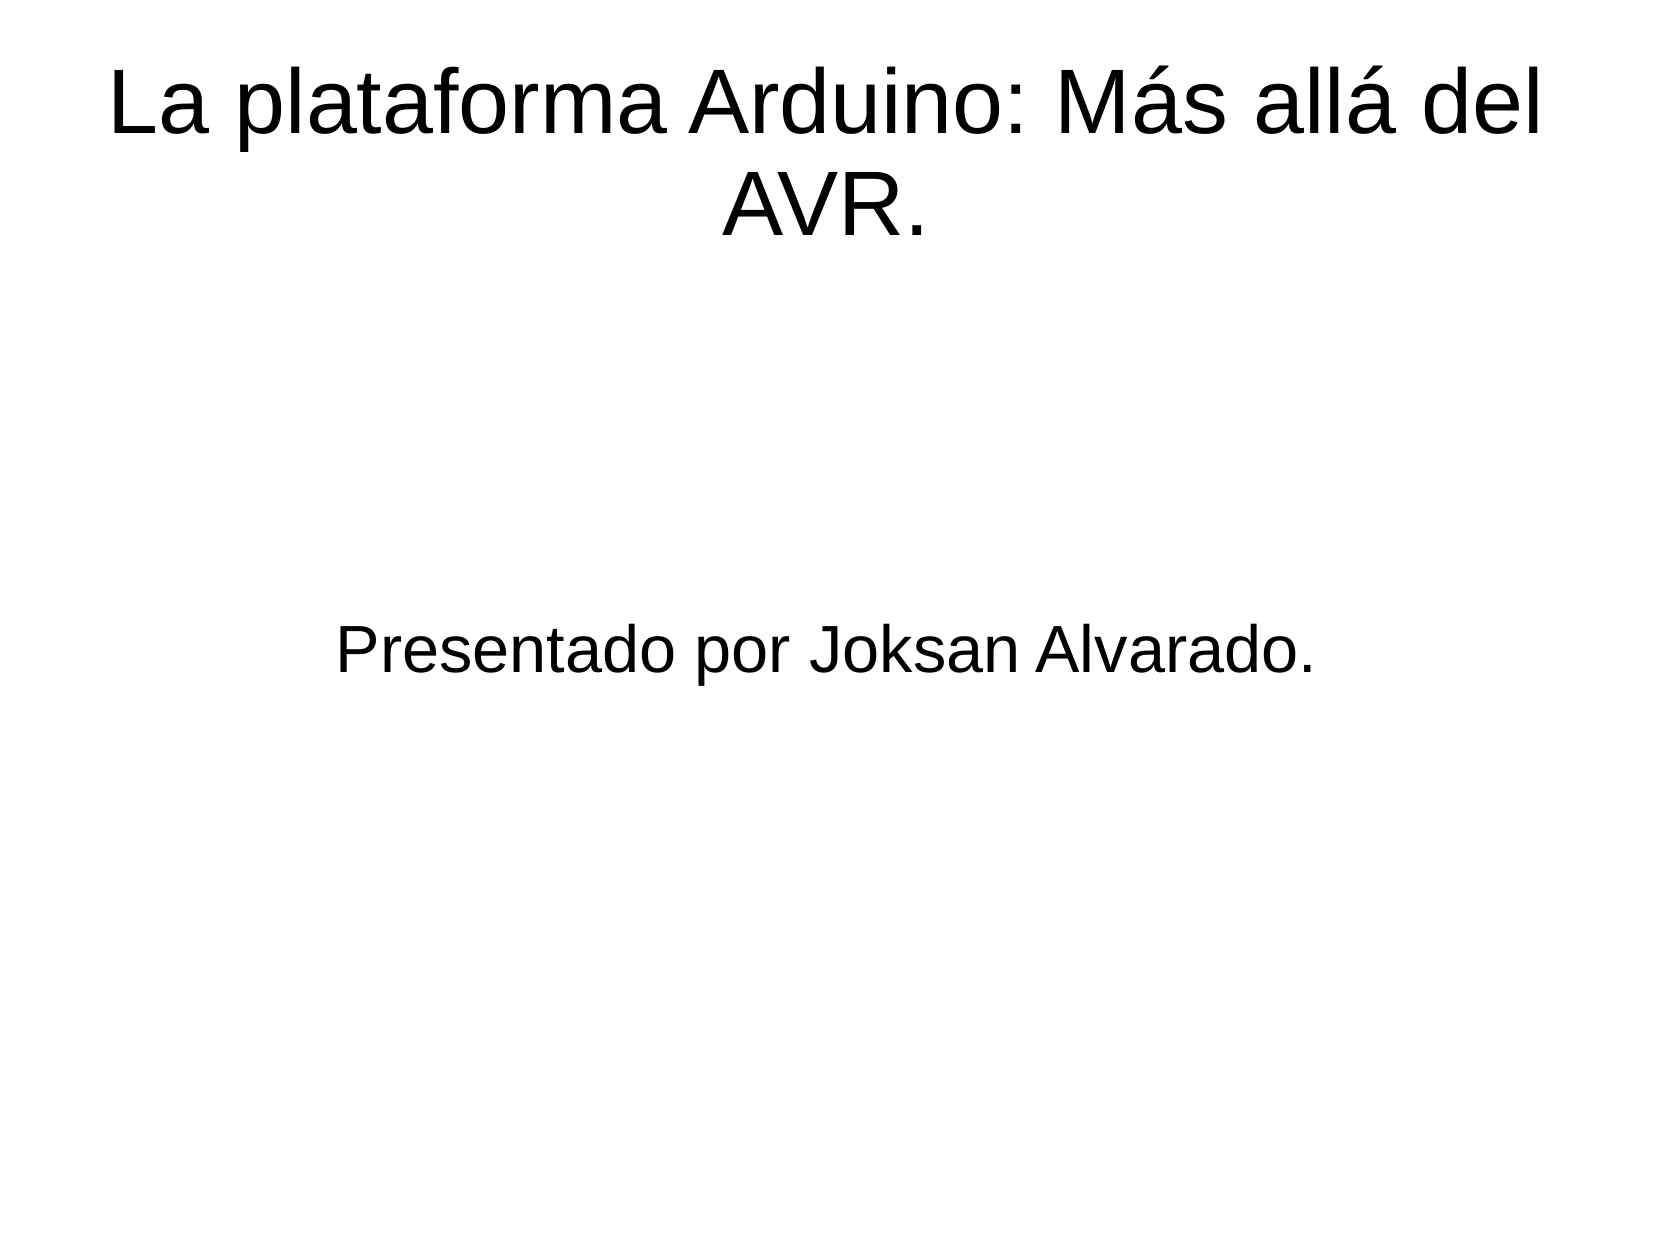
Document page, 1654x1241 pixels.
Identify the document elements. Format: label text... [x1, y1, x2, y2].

subtitle Presentado por Joksan Alvarado. [82, 290, 1571, 1010]
title La plataforma Arduino: Más allá del AVR. [82, 49, 1571, 257]
